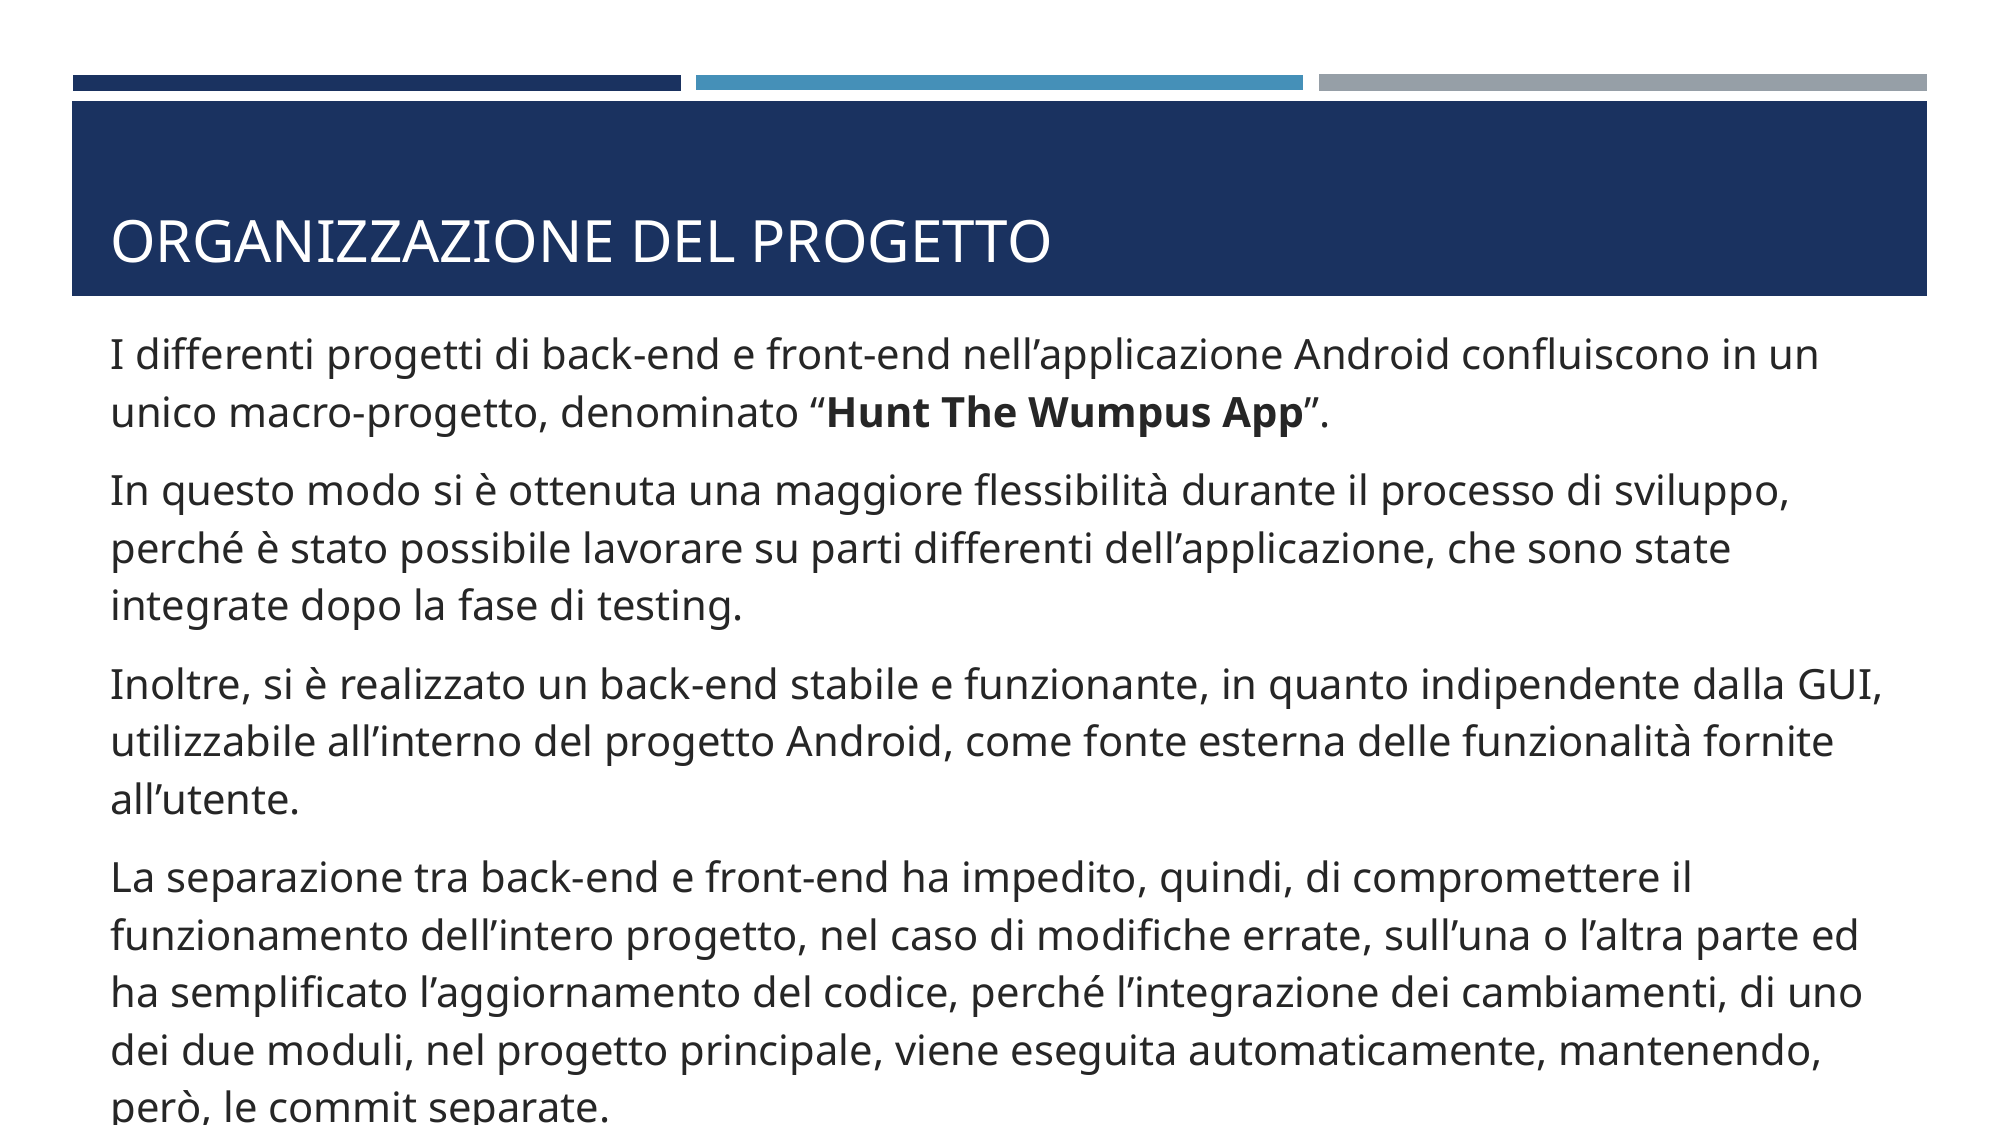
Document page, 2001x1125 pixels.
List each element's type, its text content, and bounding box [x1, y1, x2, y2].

title Organizzazione del progetto [95, 115, 1905, 282]
text_box I differenti progetti di back-end e front-end nell’applicazione Android confluiscono in un unico macro-progetto, denominato “Hunt The Wumpus App”. In questo modo si è ottenuta una maggiore flessibilità durante il processo di sviluppo, perché è stato possibile lavorare su parti differenti dell’applicazione, che sono state integrate dopo la fase di testing. Inoltre, si è realizzato un back-end stabile e funzionante, in quanto indipendente dalla GUI, utilizzabile all’interno del progetto Android, come fonte esterna delle funzionalità fornite all’utente. La separazione tra back-end e front-end ha impedito, quindi, di compromettere il funzionamento dell’intero progetto, nel caso di modifiche errate, sull’una o l’altra parte ed ha semplificato l’aggiornamento del codice, perché l’integrazione dei cambiamenti, di uno dei due moduli, nel progetto principale, viene eseguita automaticamente, mantenendo, però, le commit separate. Il progetto finale è caricato nel repository https://github.com/ivochan/HuntTheWumpus_App” di Github e contiene i link ai due progetti che utilizza. [95, 313, 1905, 1105]
